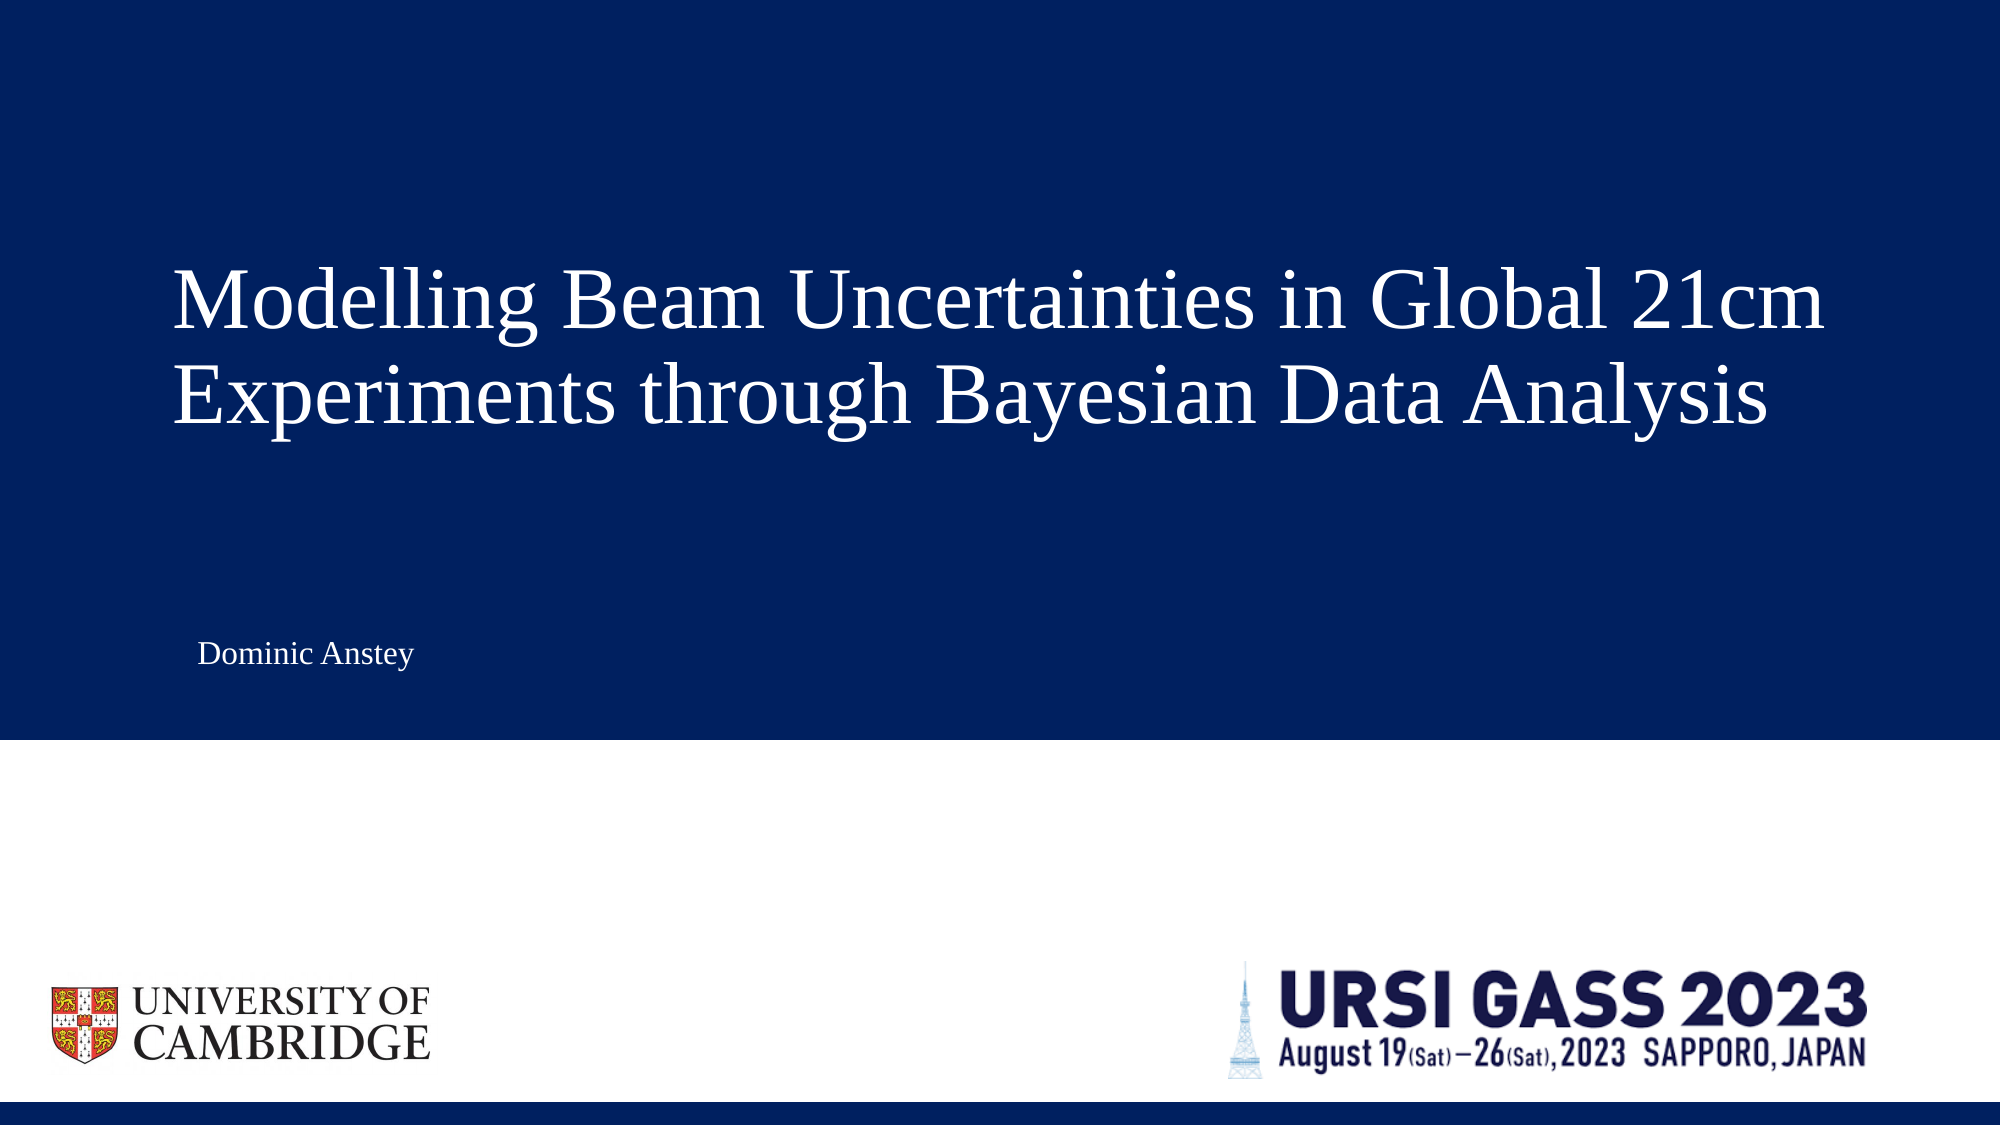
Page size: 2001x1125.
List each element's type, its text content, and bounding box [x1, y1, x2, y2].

picture [47, 972, 438, 1075]
text_box [0, 1103, 2000, 1125]
text_box [0, 0, 2000, 739]
title Dominic Anstey [182, 622, 1908, 686]
picture [1228, 961, 1867, 1080]
text_box Modelling Beam Uncertainties in Global 21cm Experiments through Bayesian Data Analysis [157, 238, 1883, 457]
